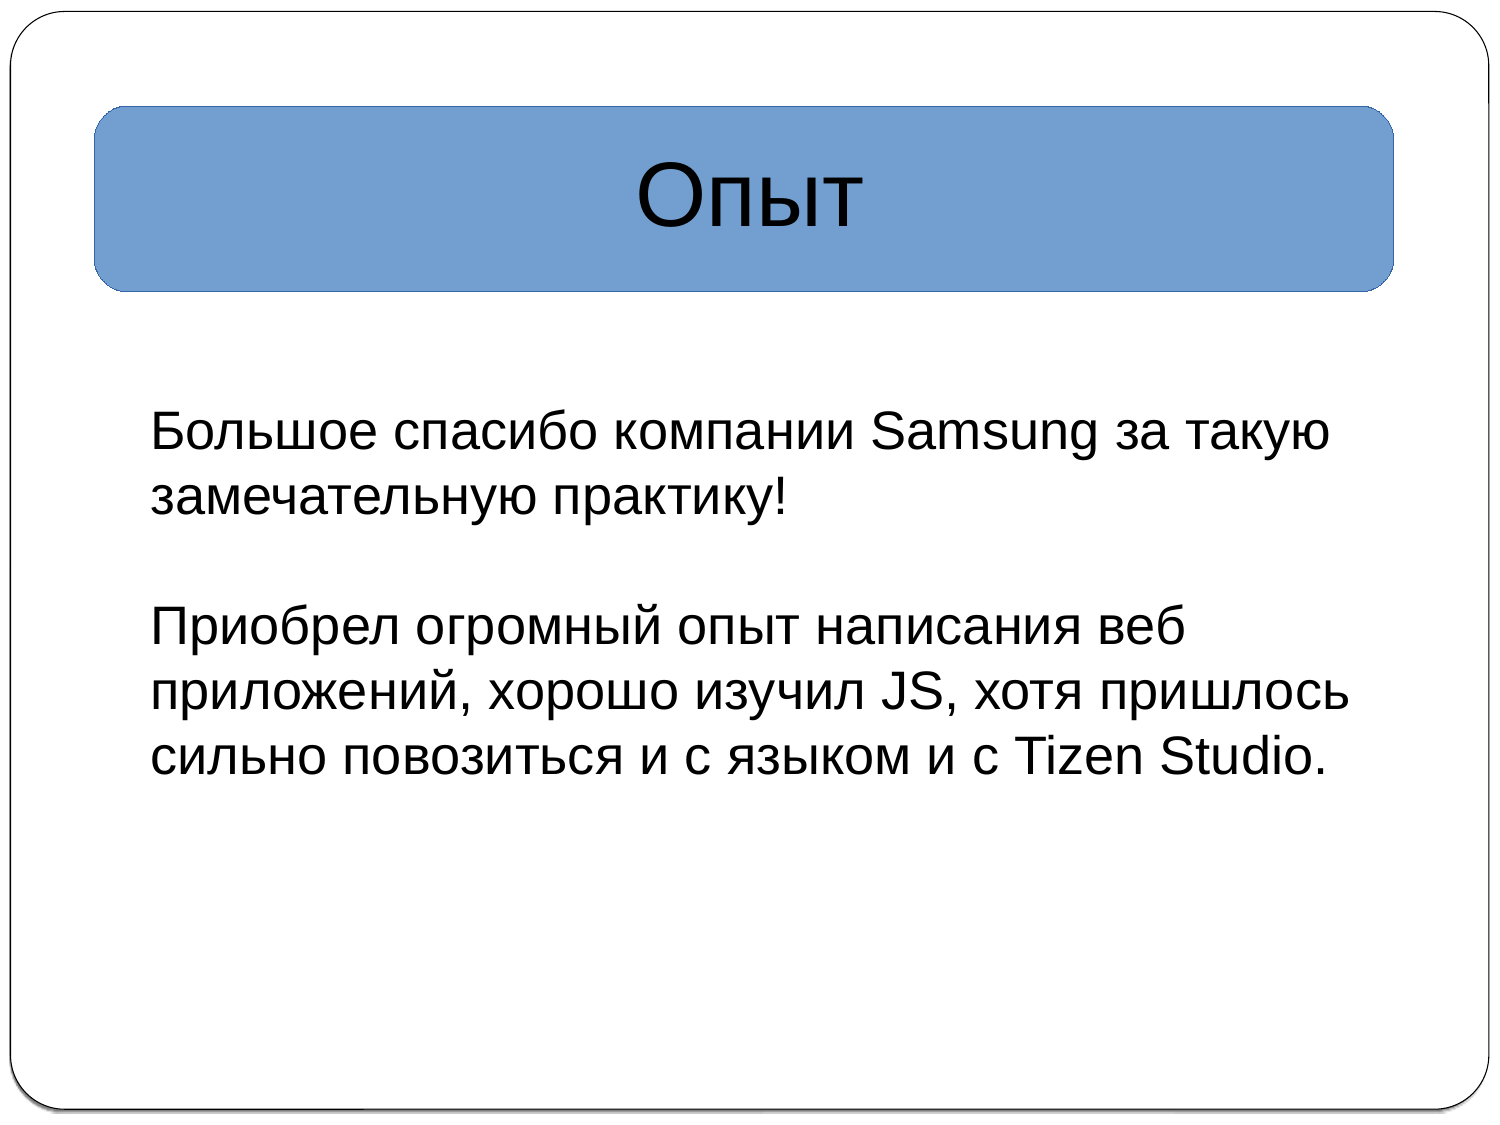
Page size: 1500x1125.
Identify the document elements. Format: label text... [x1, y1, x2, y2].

text_box [106, 284, 1382, 292]
text_box Опыт [75, 95, 1425, 284]
text_box Большое спасибо компании Samsung за такую замечательную практику! Приобрел огромный опыт написания веб приложений, хорошо изучил JS, хотя пришлось сильно повозиться и с языком и с Tizen Studio. [79, 330, 1430, 983]
